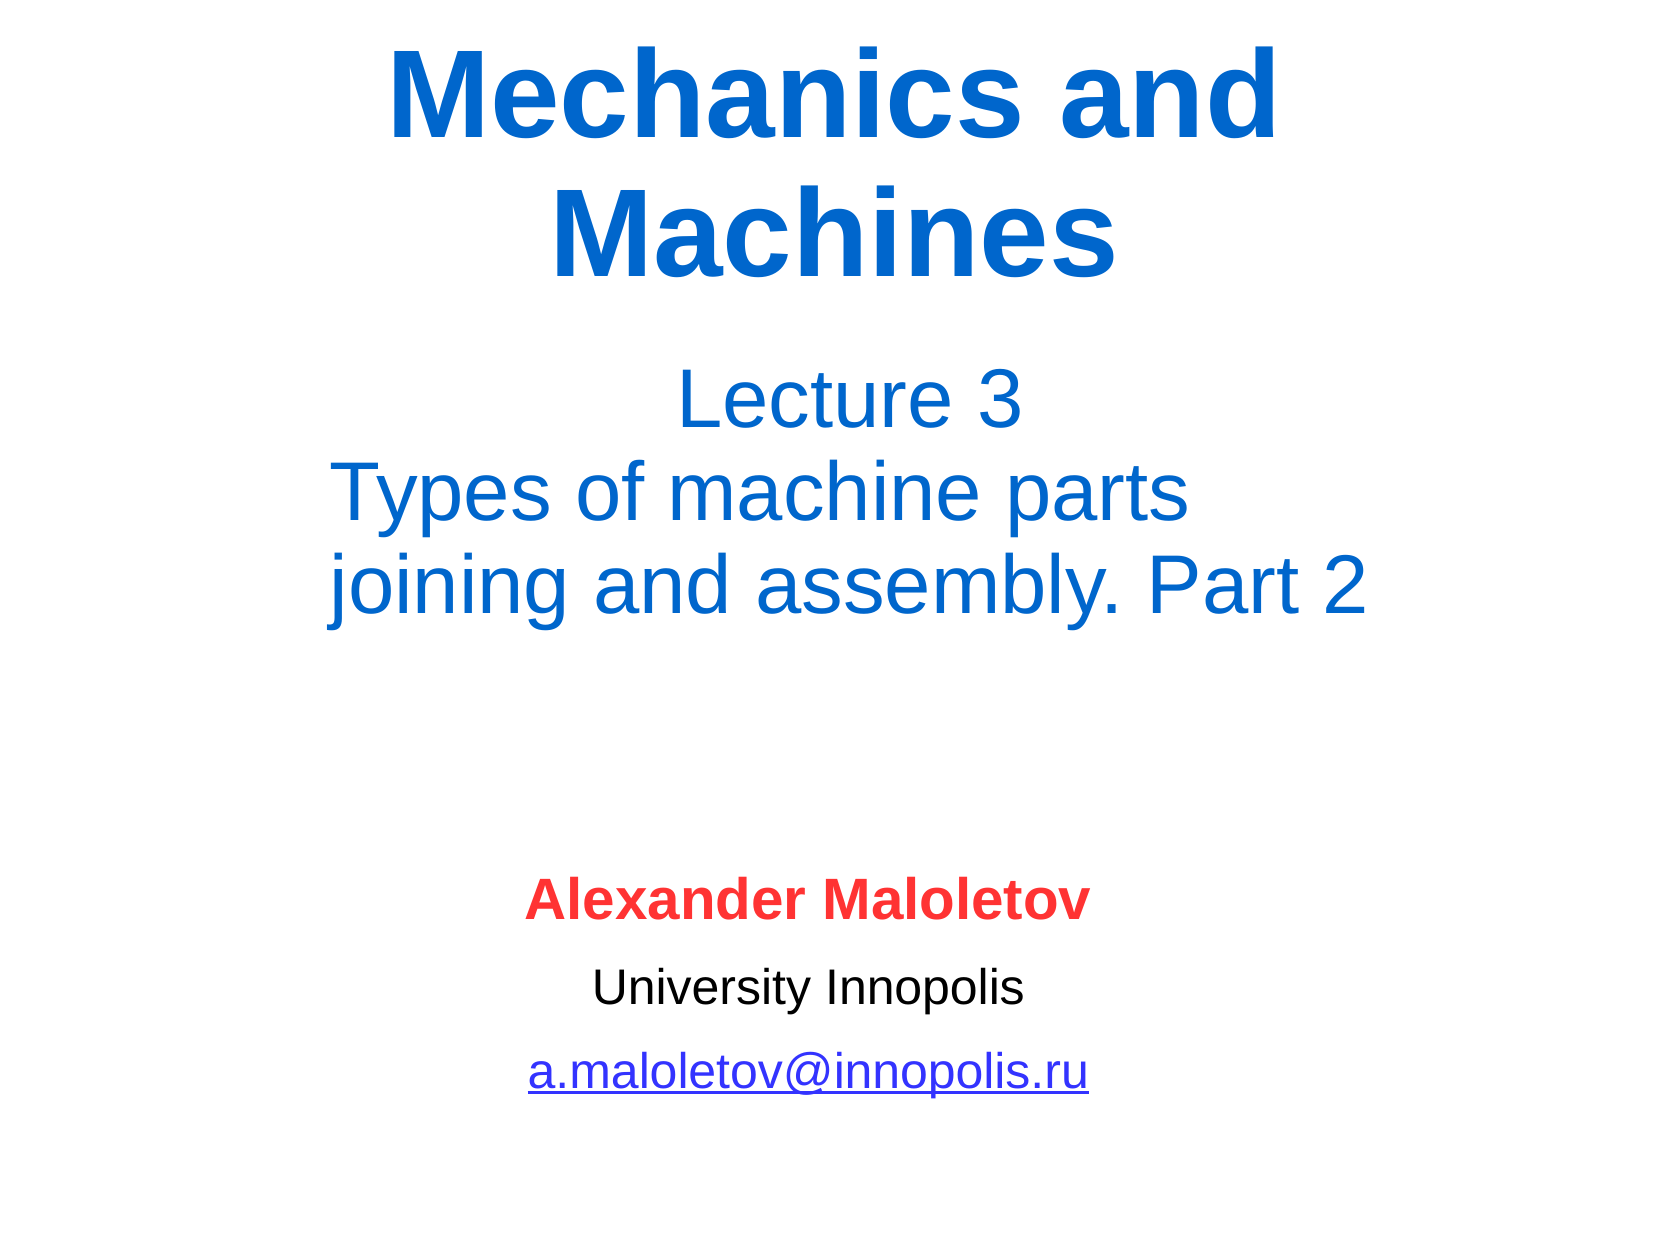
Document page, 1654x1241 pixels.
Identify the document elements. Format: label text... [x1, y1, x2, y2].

text_box Lecture 3 Types of machine parts joining and assembly. Part 2 [315, 345, 1385, 825]
title Mechanics and Machines [90, 23, 1579, 304]
text_box Alexander Maloletov University Innopolis a.maloletov@innopolis.ru [510, 826, 1202, 1201]
